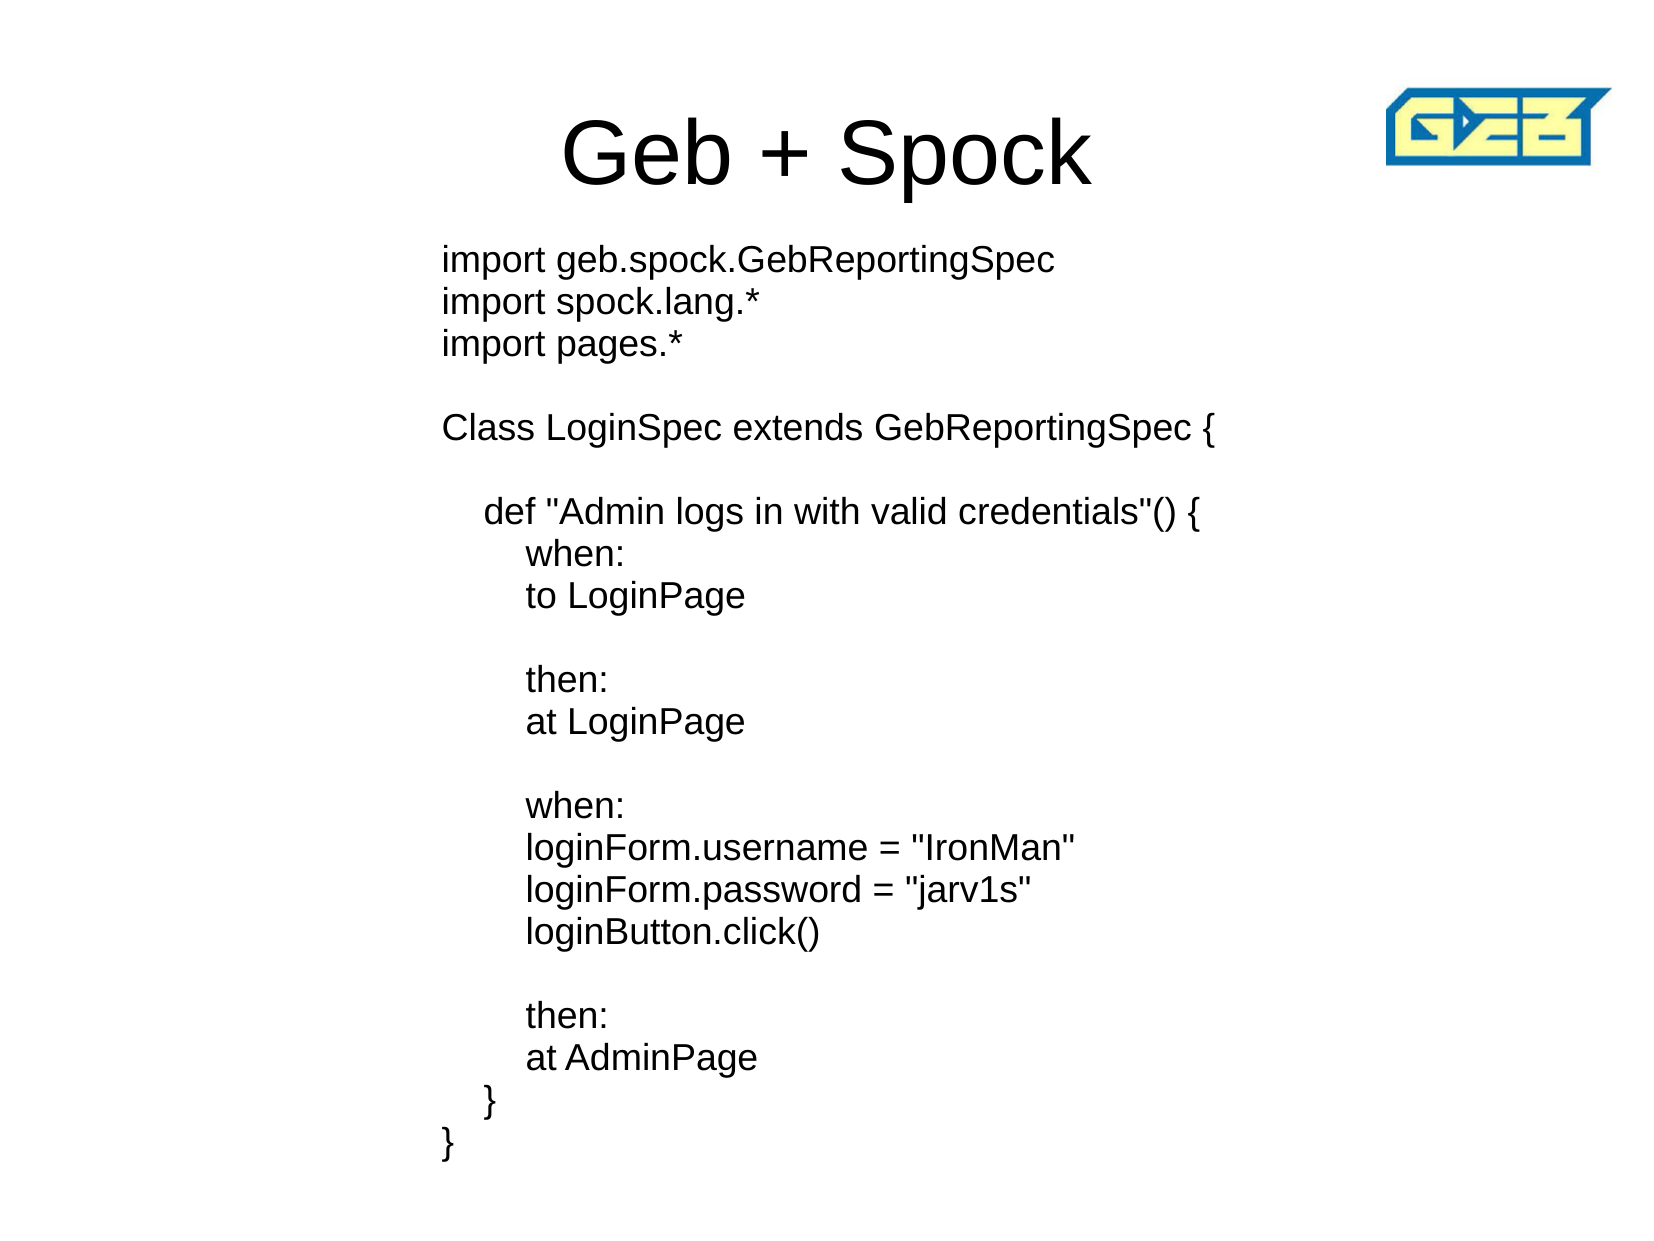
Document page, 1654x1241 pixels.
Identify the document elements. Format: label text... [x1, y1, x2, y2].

text_box import geb.spock.GebReportingSpec import spock.lang.* import pages.* Class LoginSpec extends GebReportingSpec { def "Admin logs in with valid credentials"() { when: to LoginPage then: at LoginPage when: loginForm.username = "IronMan" loginForm.password = "jarv1s" loginButton.click() then: at AdminPage } } [426, 231, 1231, 1171]
picture [1386, 14, 1612, 240]
title Geb + Spock [82, 49, 1571, 257]
